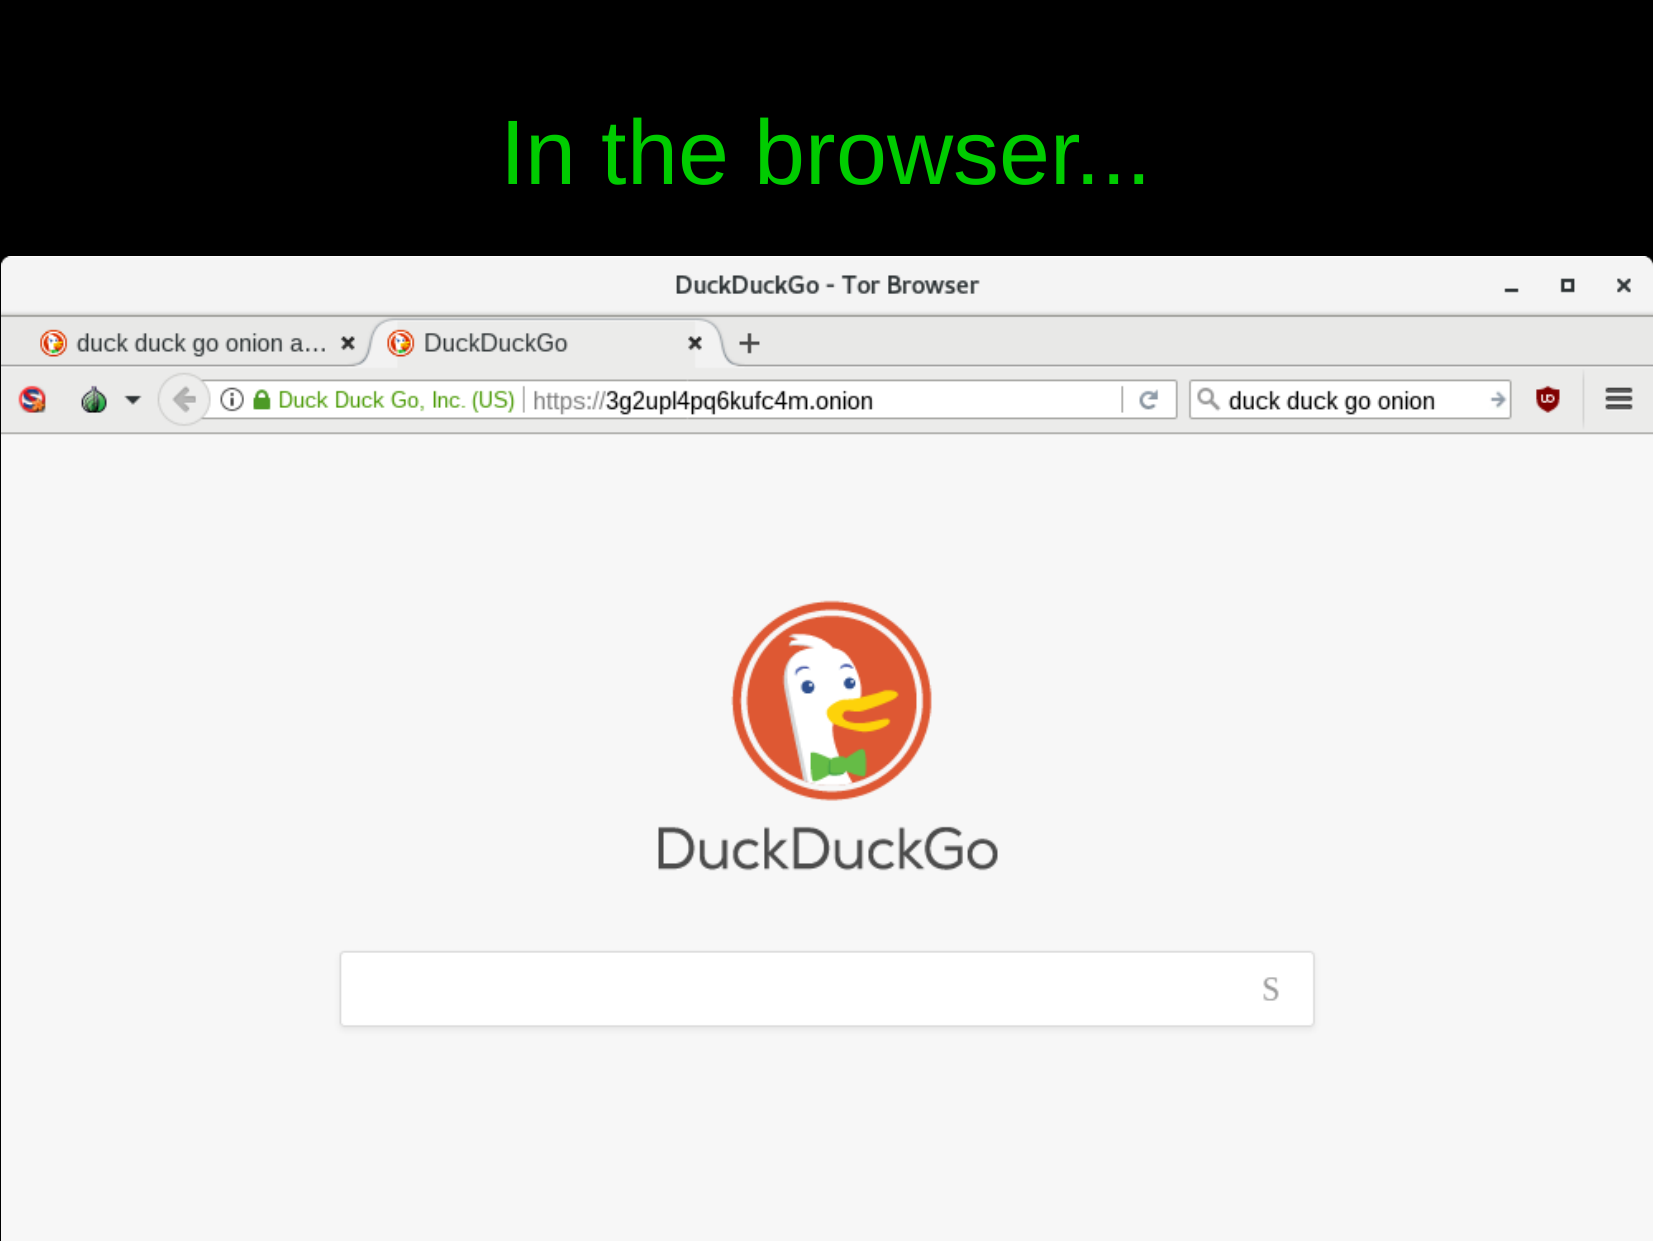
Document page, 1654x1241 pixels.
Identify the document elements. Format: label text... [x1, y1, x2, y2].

title In the browser... [82, 49, 1571, 257]
picture [1, 256, 1653, 1241]
